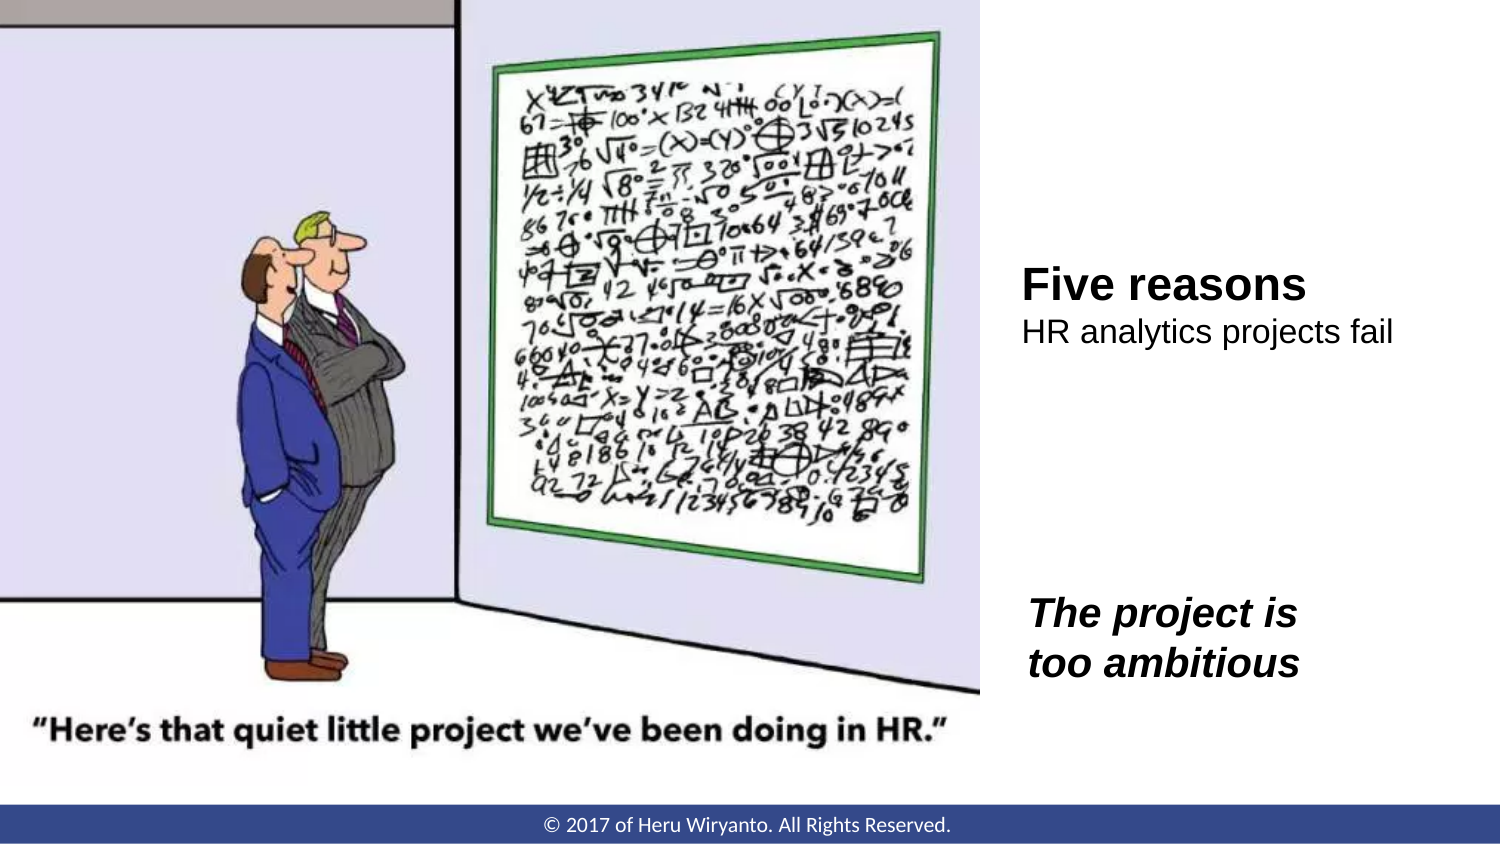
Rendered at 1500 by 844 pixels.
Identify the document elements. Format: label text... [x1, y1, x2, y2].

text_box The project is too ambitious [1012, 578, 1374, 724]
picture [0, 0, 980, 786]
title Five reasons HR analytics projects fail [1006, 230, 1417, 394]
